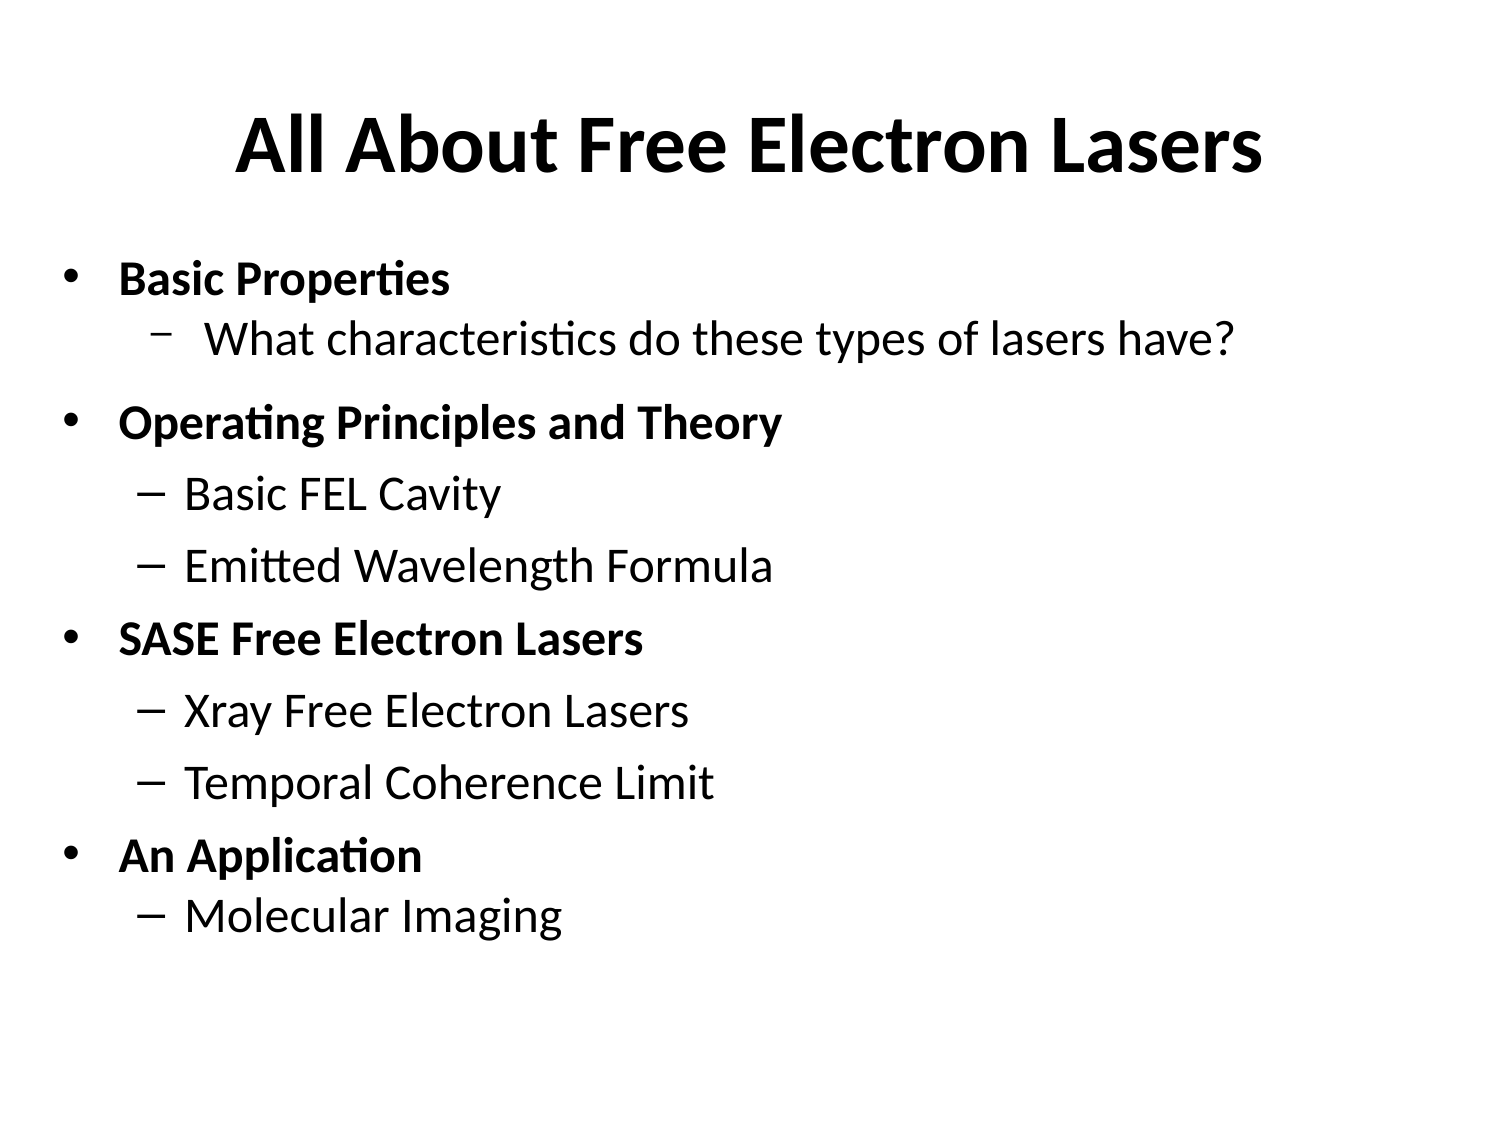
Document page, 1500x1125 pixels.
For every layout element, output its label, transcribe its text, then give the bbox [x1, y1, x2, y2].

title All About Free Electron Lasers [0, 45, 1500, 233]
list Basic Properties What characteristics do these types of lasers have? Operating Principles and Theory Basic FEL Cavity Emitted Wavelength Formula SASE Free Electron Lasers Xray Free Electron Lasers Temporal Coherence Limit An Application Molecular Imaging [47, 237, 1443, 981]
